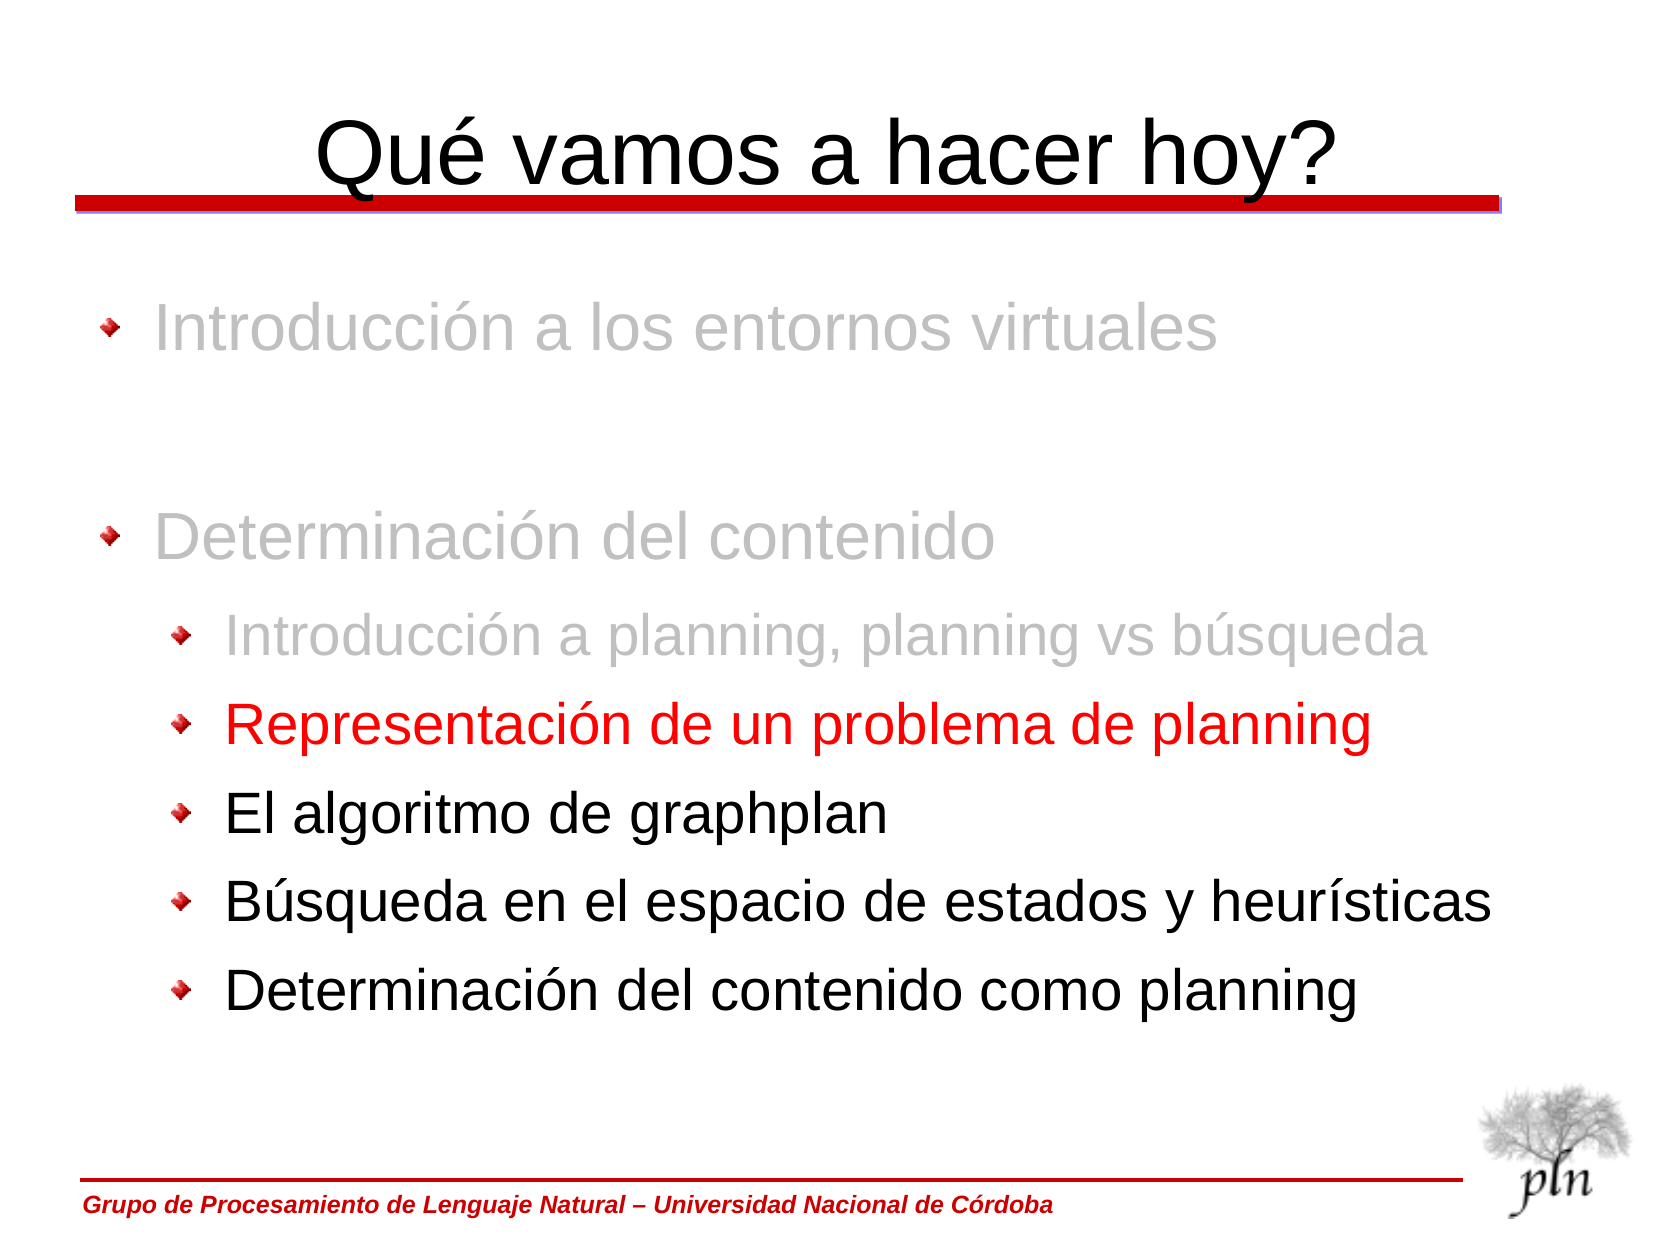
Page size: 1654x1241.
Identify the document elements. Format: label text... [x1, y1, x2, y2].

picture [1477, 1083, 1635, 1219]
list Introducción a los entornos virtuales Determinación del contenido Introducción a planning, planning vs búsqueda Representación de un problema de planning El algoritmo de graphplan Búsqueda en el espacio de estados y heurísticas Determinación del contenido como planning [82, 290, 1571, 1109]
title Qué vamos a hacer hoy? [82, 49, 1571, 257]
